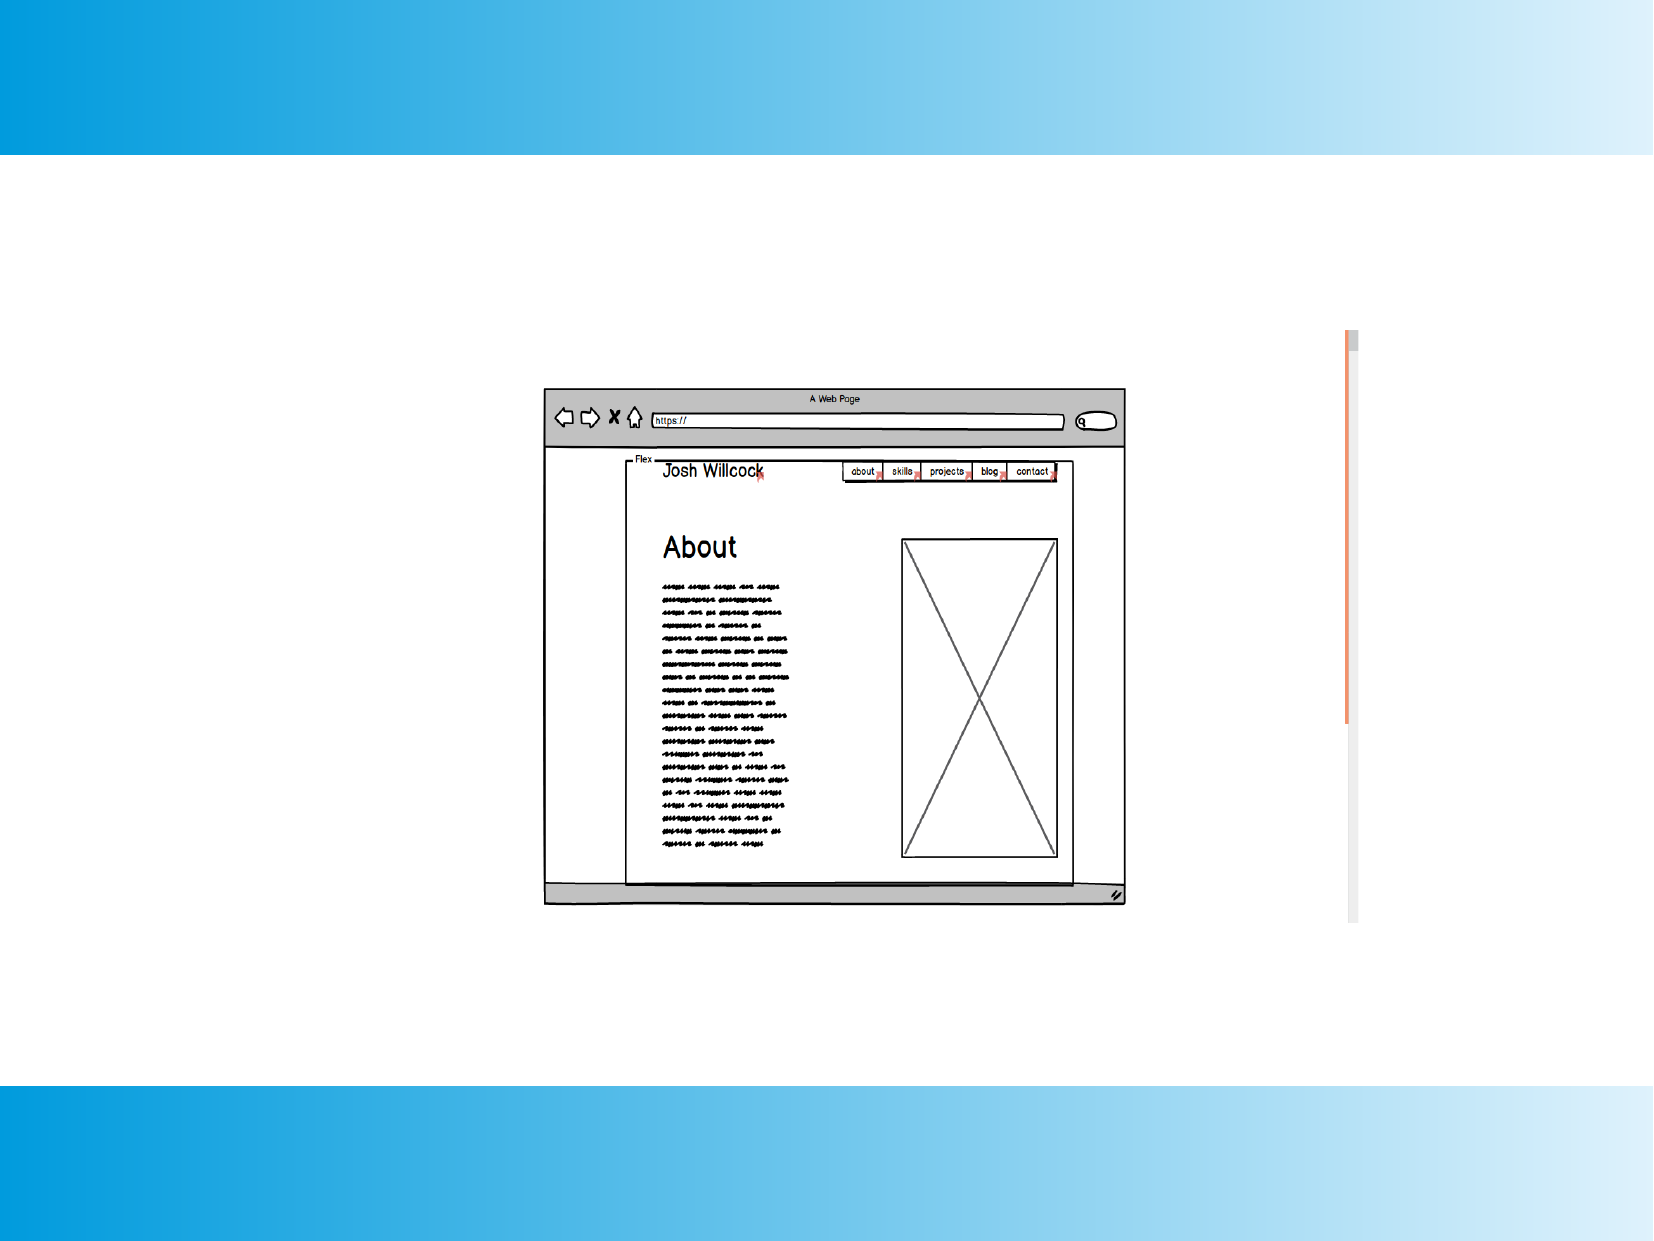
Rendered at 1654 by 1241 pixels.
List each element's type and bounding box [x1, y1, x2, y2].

picture [437, 330, 1359, 923]
